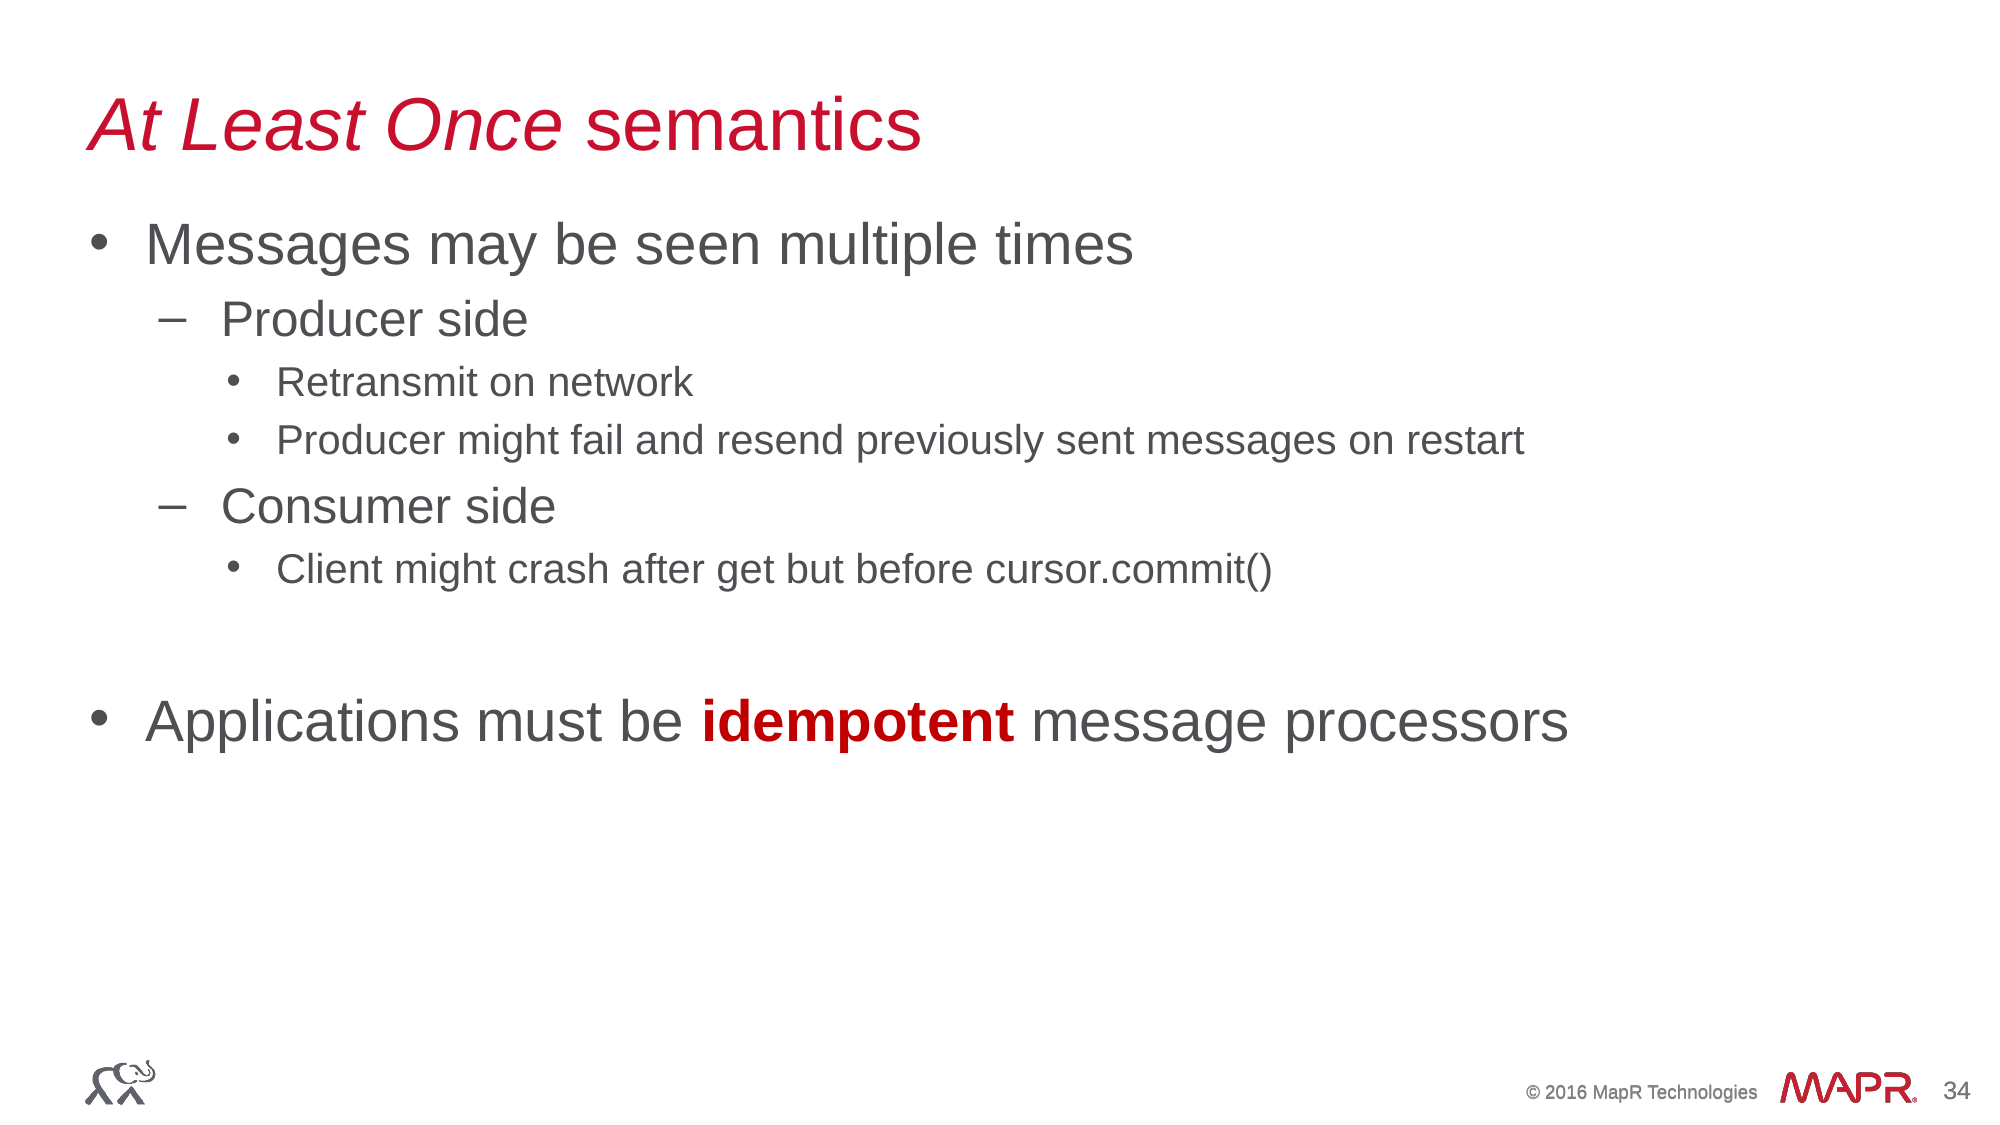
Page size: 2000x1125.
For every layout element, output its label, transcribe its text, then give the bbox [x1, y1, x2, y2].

title At Least Once semantics [69, 45, 1869, 196]
list Messages may be seen multiple times Producer side Retransmit on network Producer might fail and resend previously sent messages on restart Consumer side Client might crash after get but before cursor.commit() Applications must be idempotent message processors [69, 196, 1869, 1005]
picture [75, 1038, 167, 1125]
